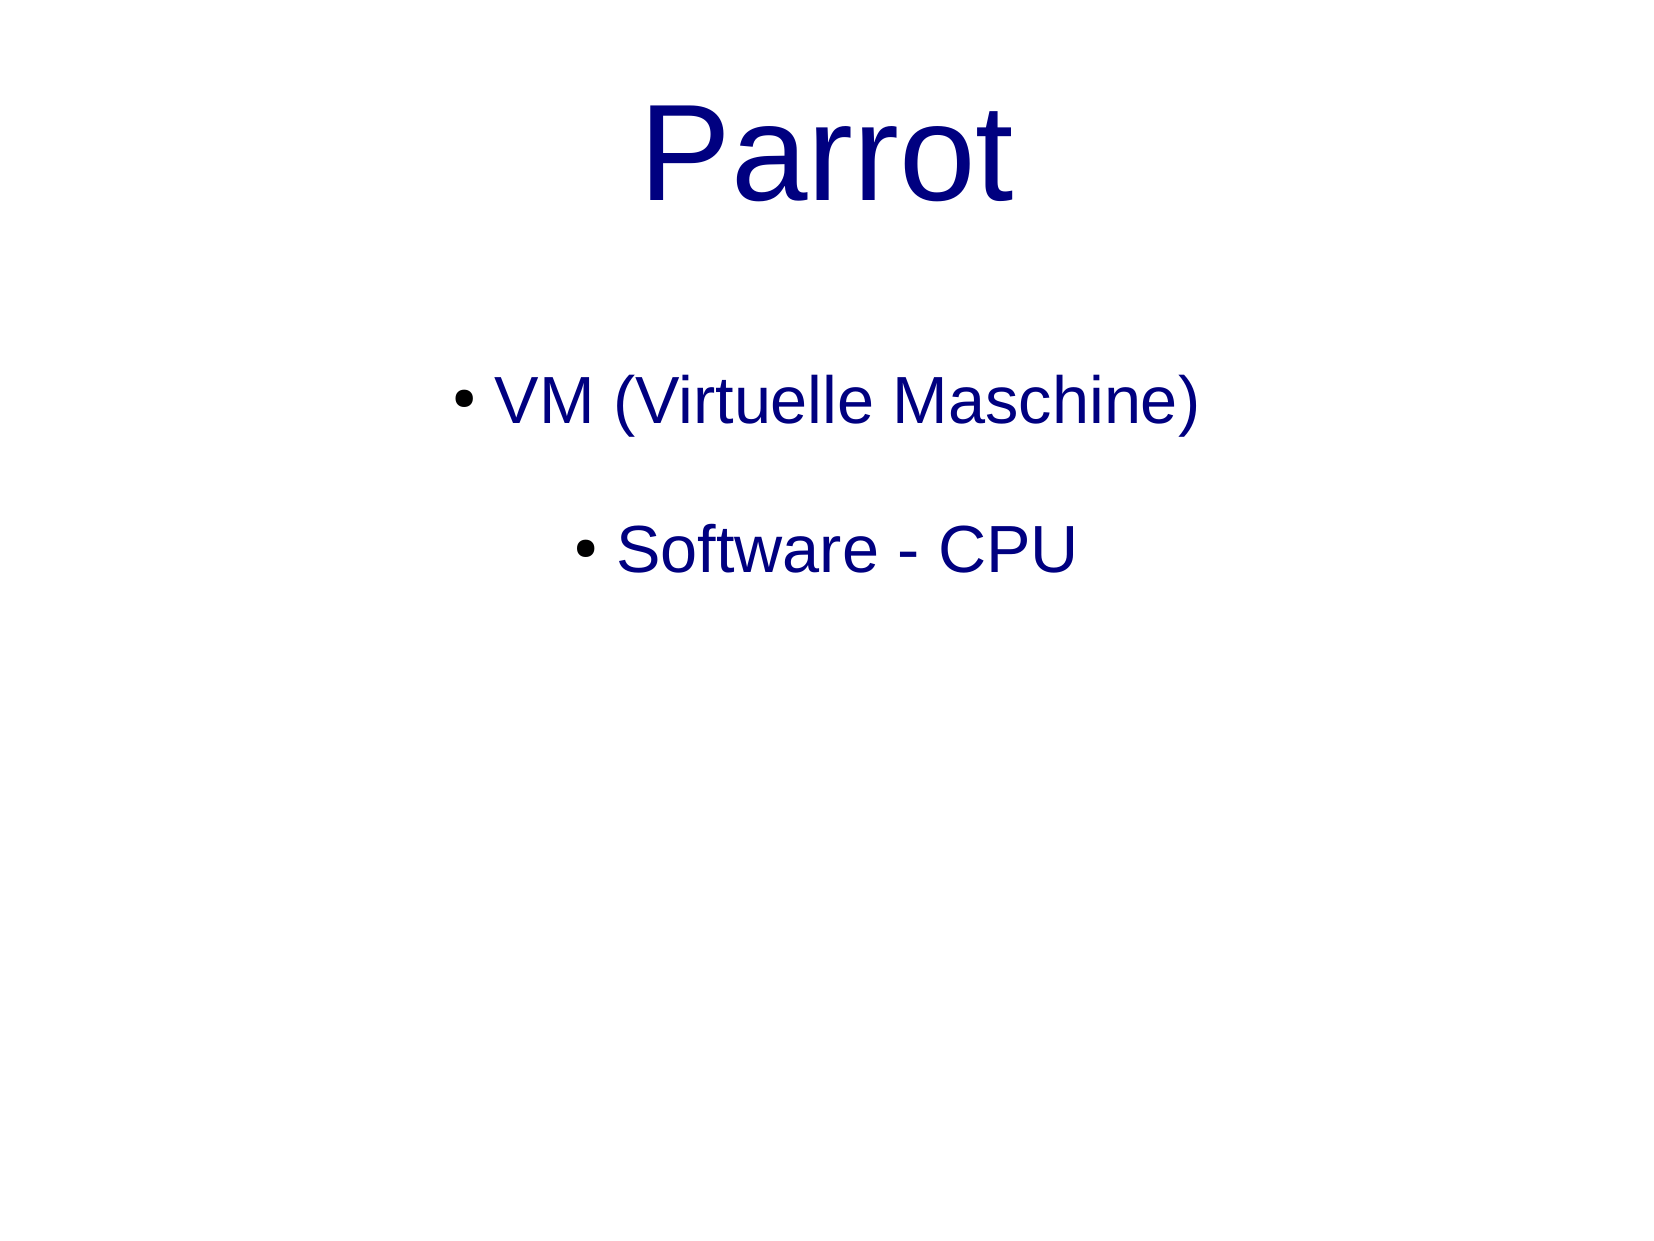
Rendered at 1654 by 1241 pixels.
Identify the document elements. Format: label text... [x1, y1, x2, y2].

subtitle VM (Virtuelle Maschine) Software - CPU [82, 290, 1571, 1109]
title Parrot [82, 49, 1571, 257]
